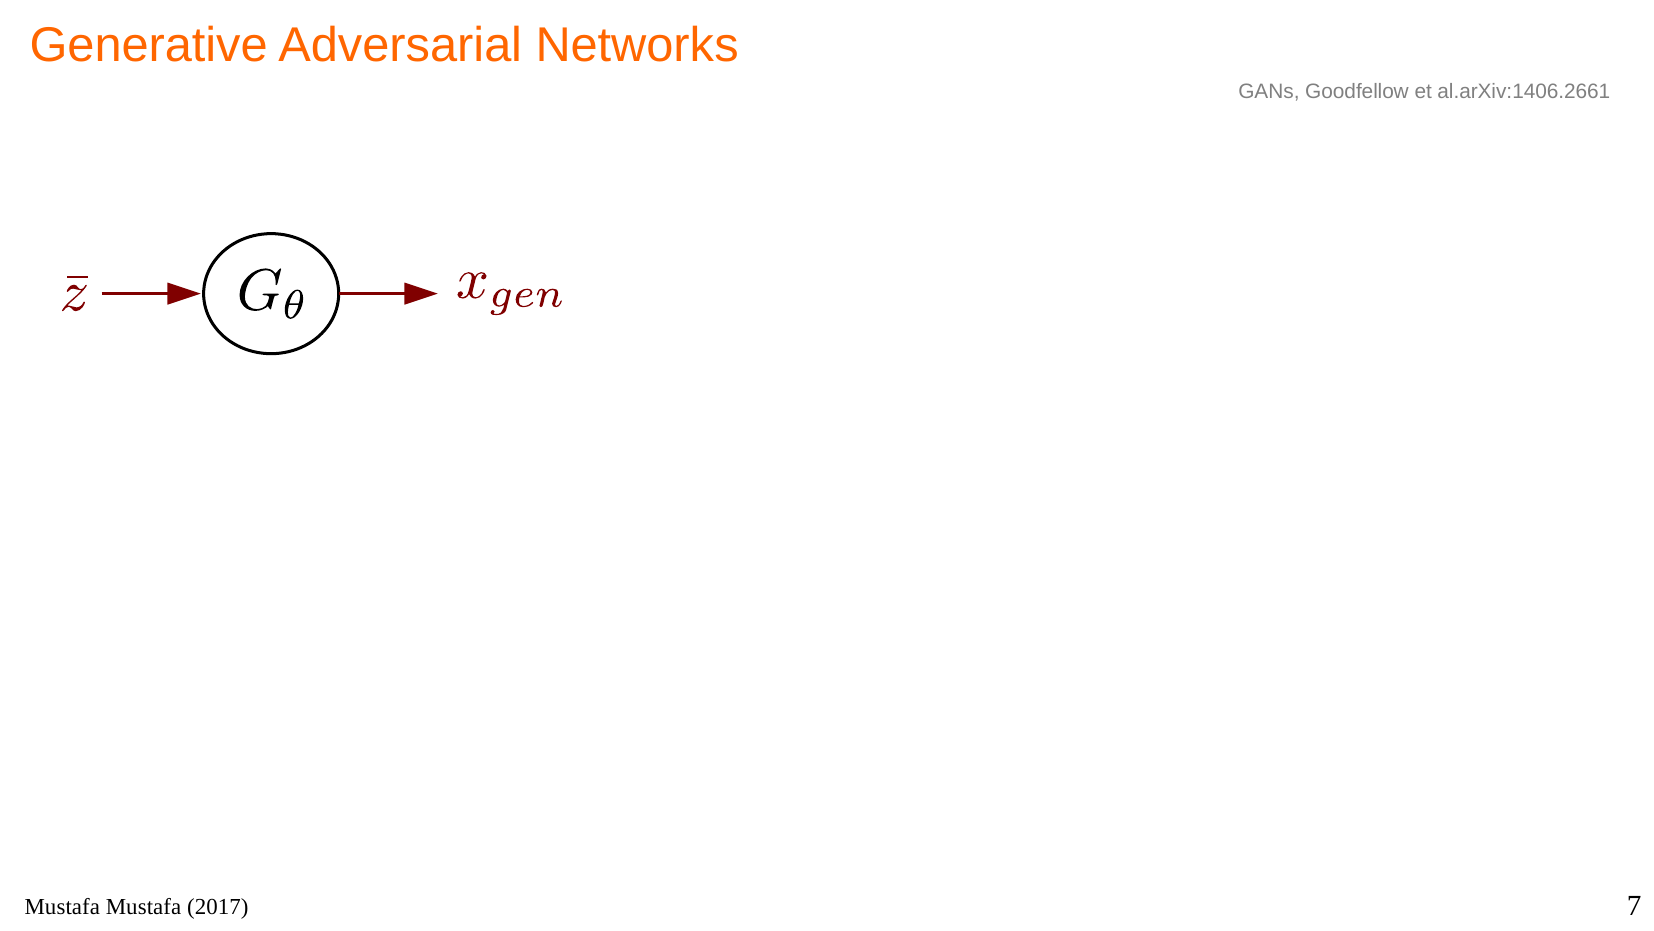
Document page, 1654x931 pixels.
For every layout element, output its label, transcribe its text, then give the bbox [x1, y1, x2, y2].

text_box GANs, Goodfellow et al.arXiv:1406.2661 [1223, 72, 1636, 111]
title Generative Adversarial Networks [29, 15, 1621, 74]
text_box [236, 268, 306, 319]
text_box [455, 272, 564, 316]
text_box [59, 276, 93, 312]
